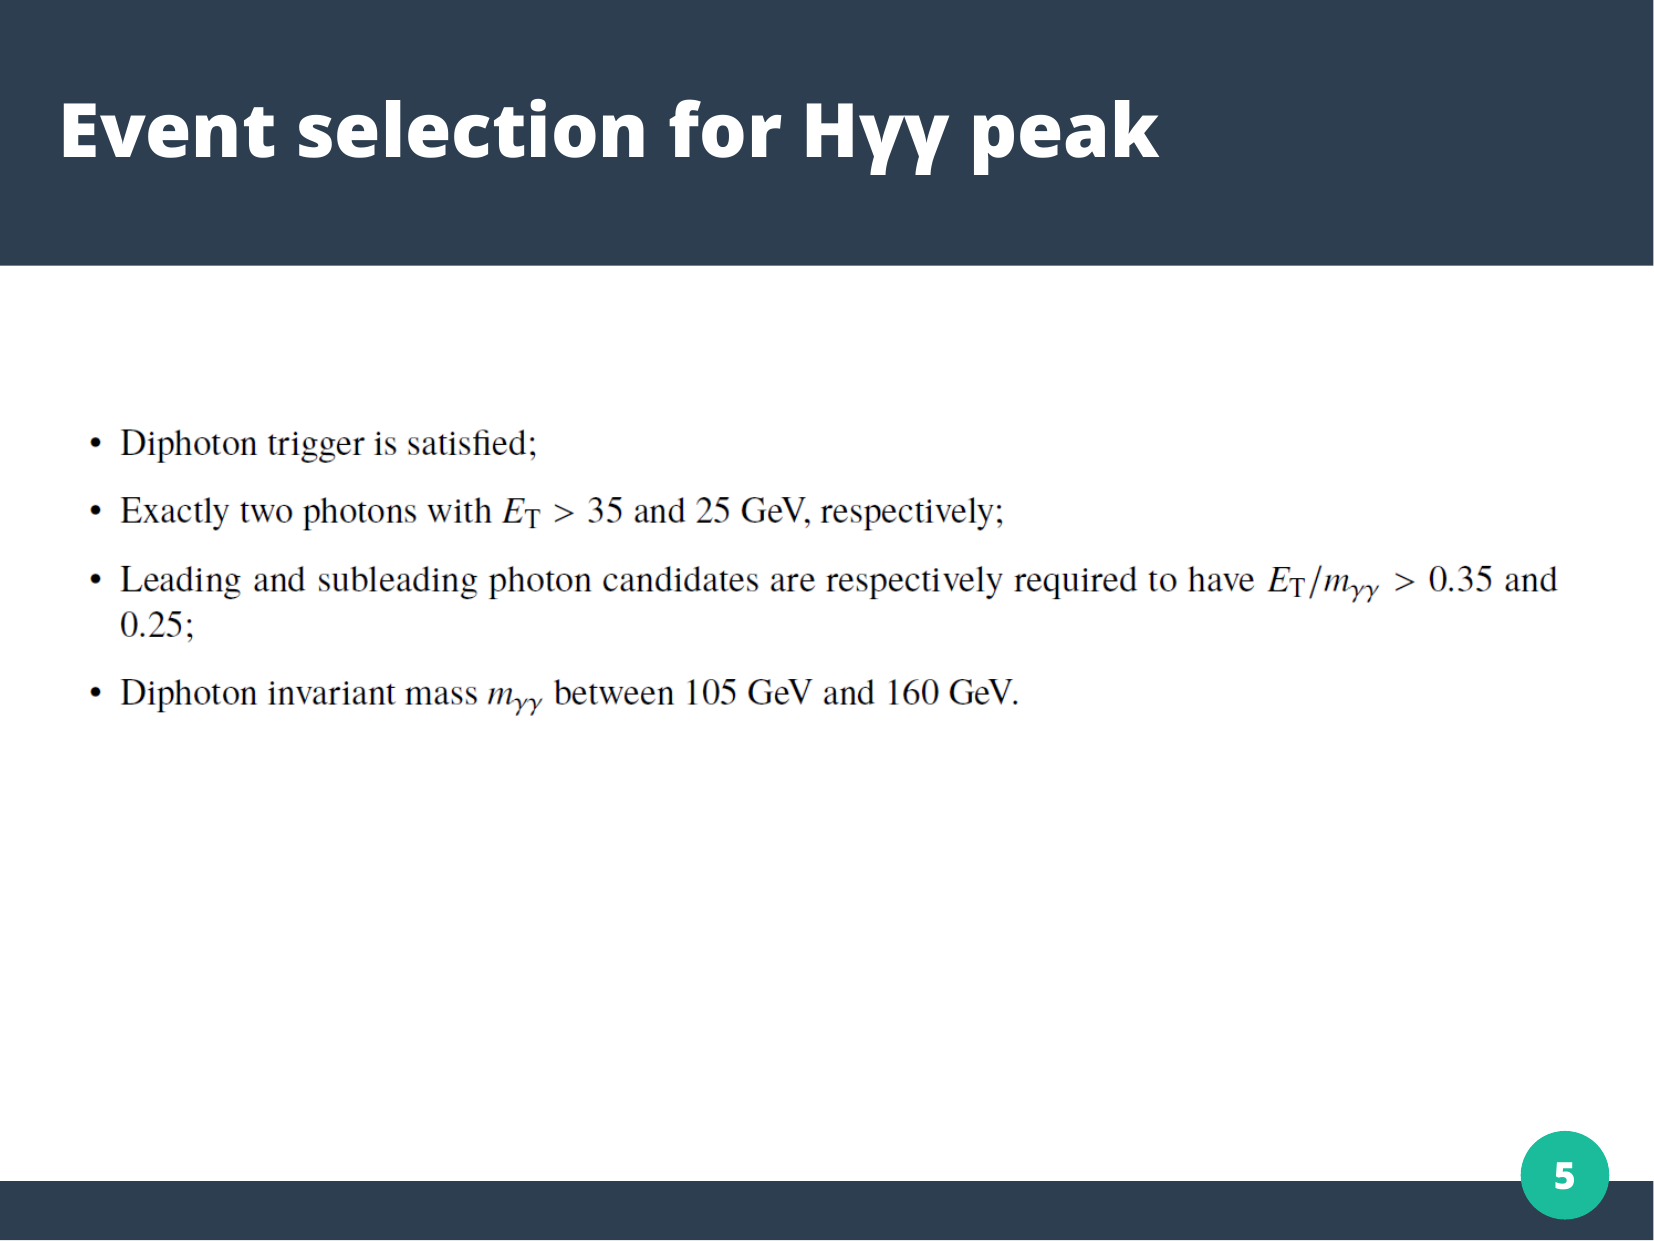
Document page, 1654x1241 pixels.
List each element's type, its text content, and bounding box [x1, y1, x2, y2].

picture [56, 404, 1587, 739]
title Event selection for Hγγ peak [59, 49, 1595, 207]
